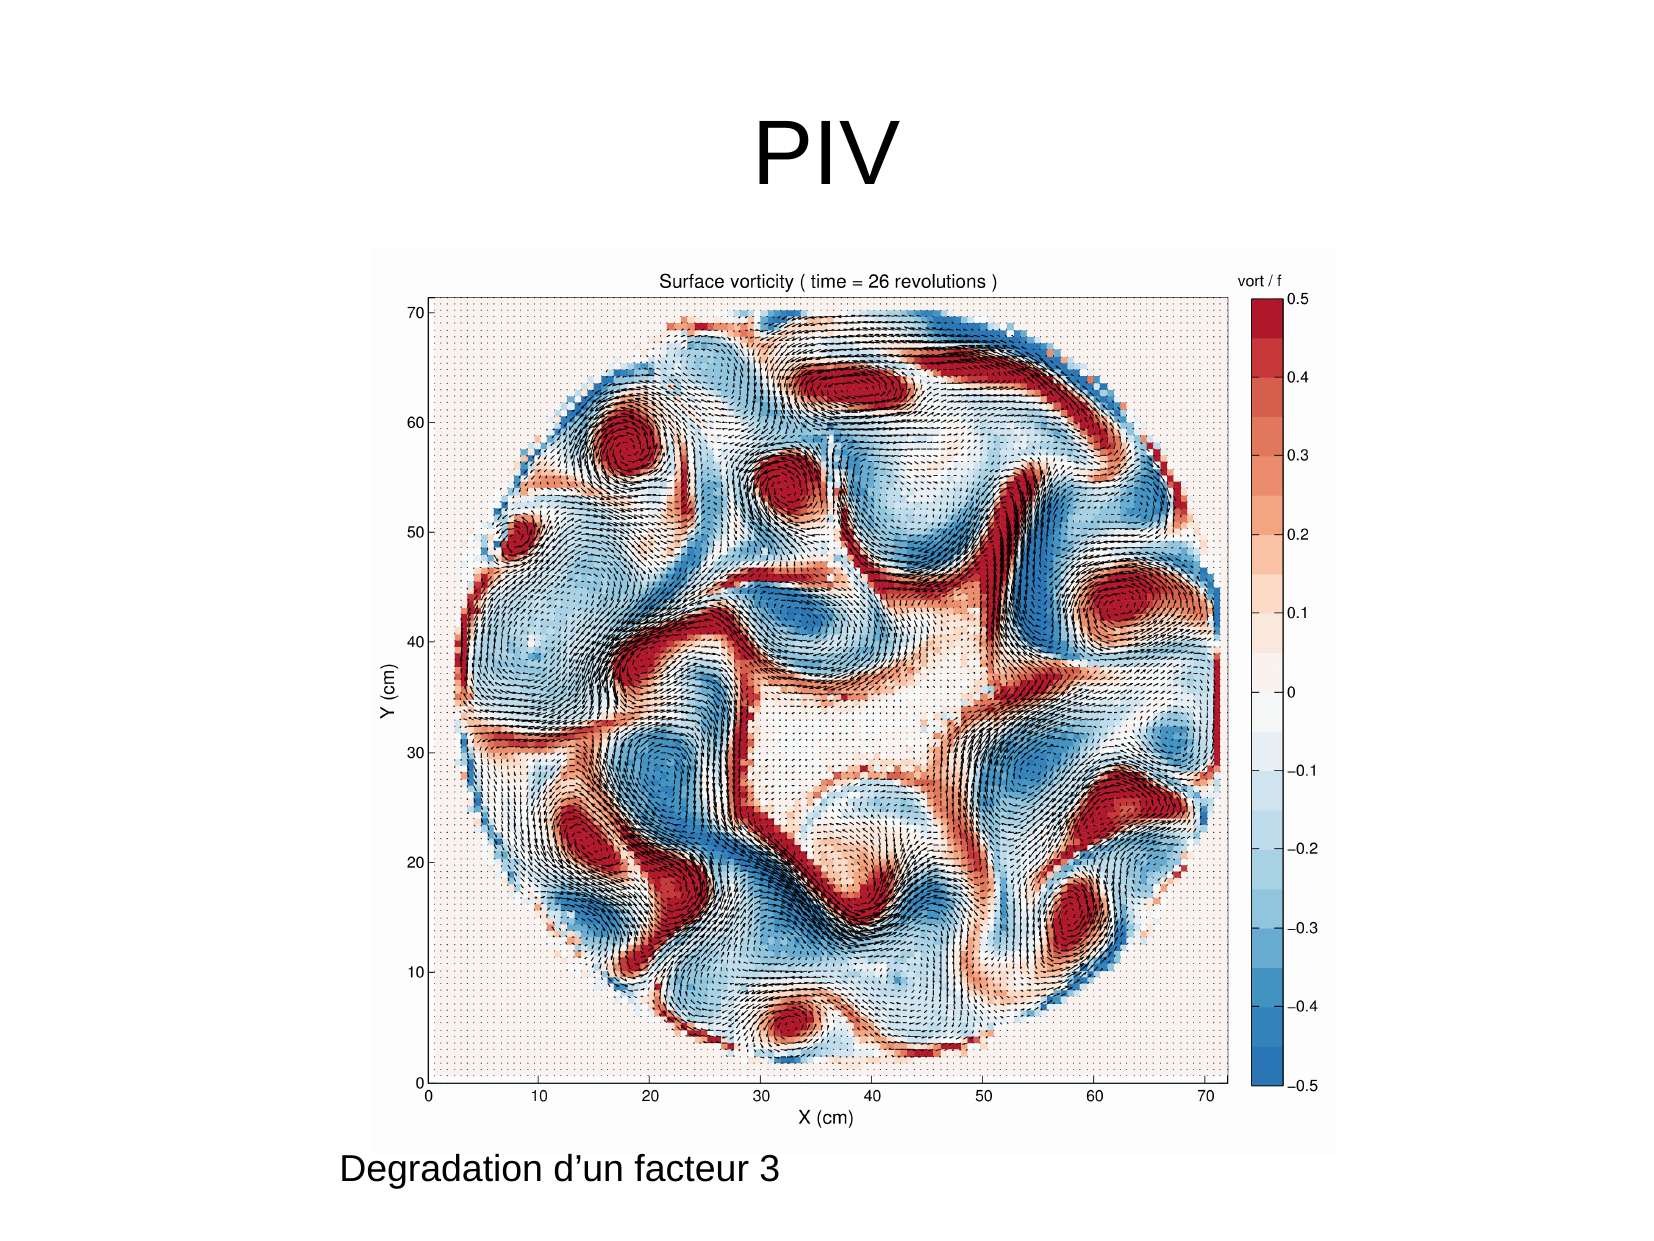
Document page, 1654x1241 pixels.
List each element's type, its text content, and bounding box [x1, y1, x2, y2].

title PIV [82, 49, 1571, 257]
picture [370, 247, 1336, 1156]
text_box Degradation d’un facteur 3 [324, 1140, 796, 1197]
